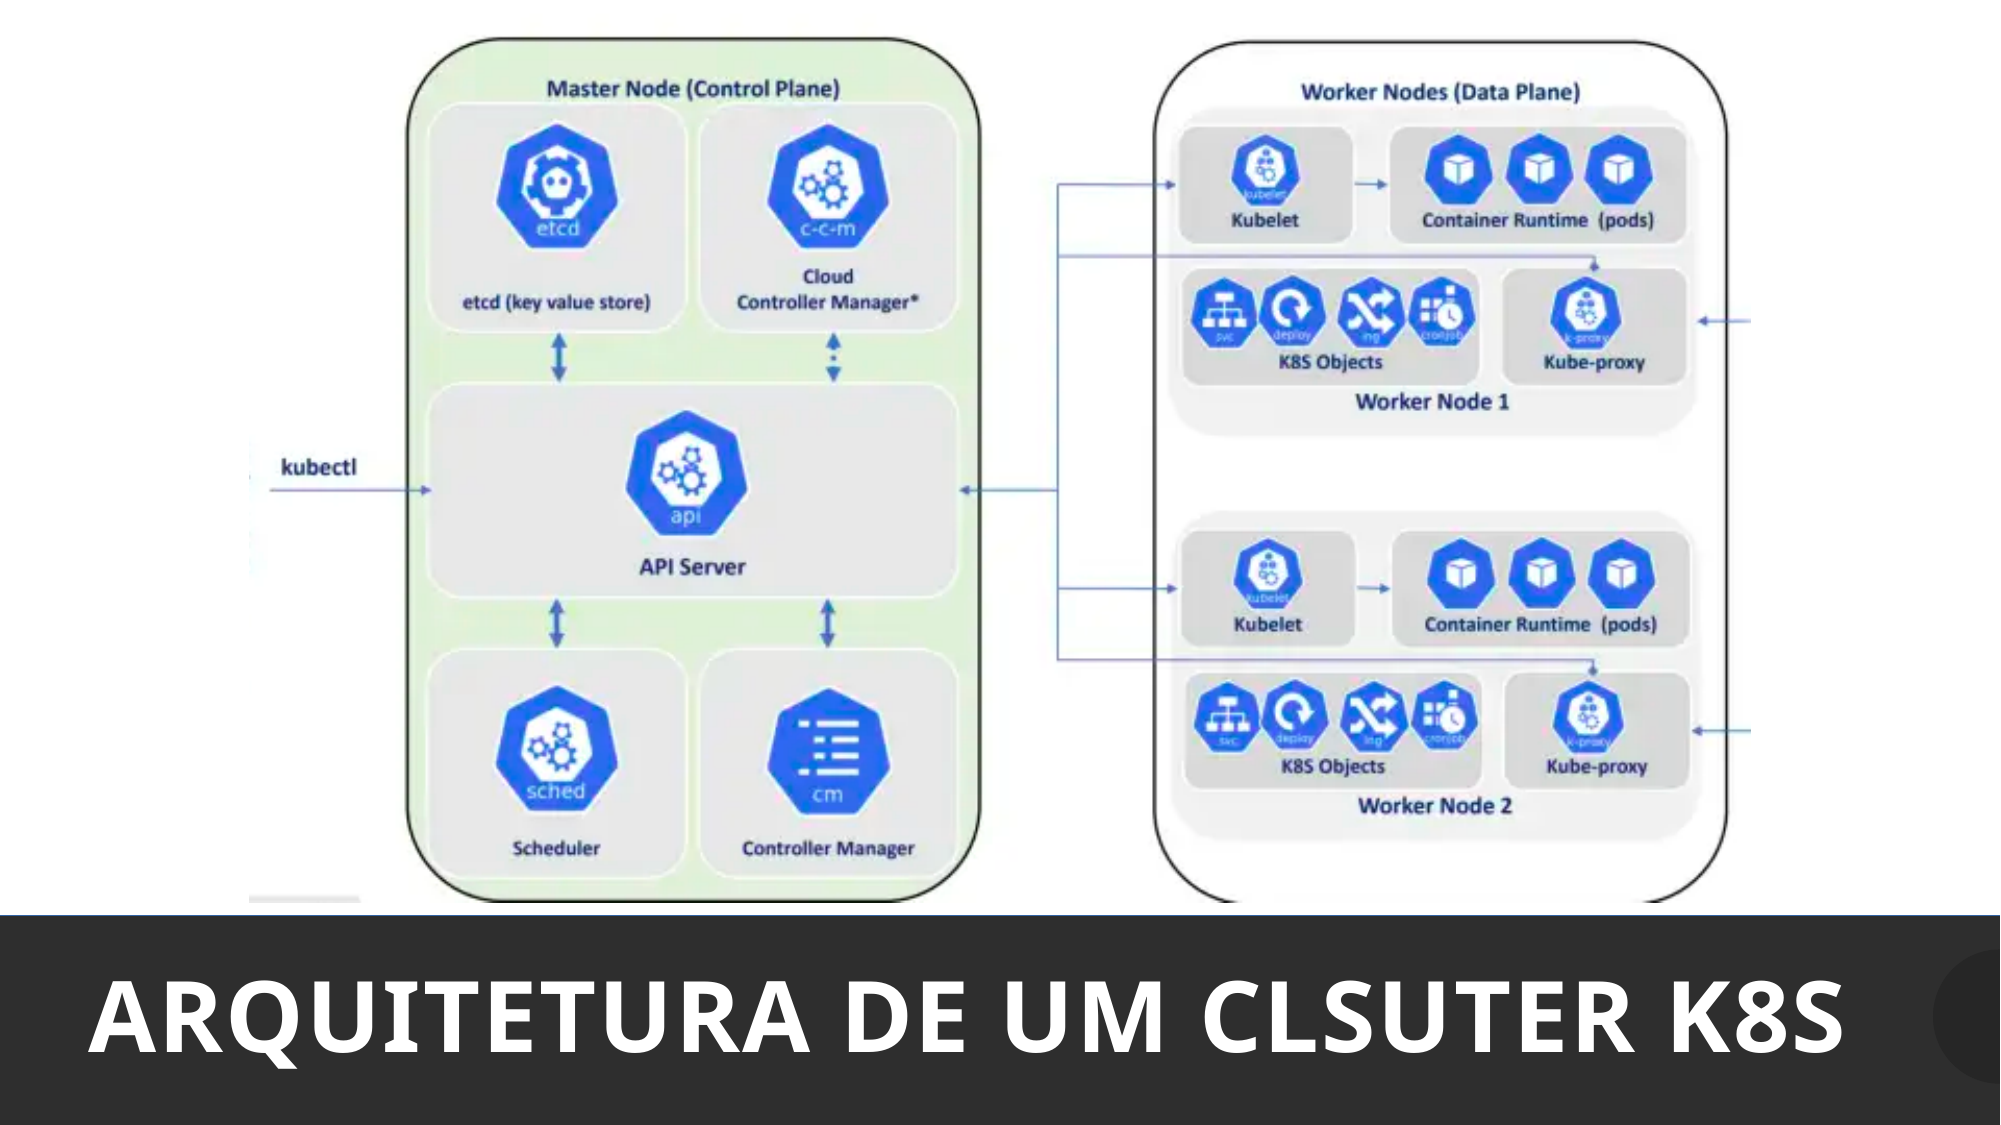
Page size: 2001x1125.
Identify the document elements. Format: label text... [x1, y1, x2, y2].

text_box [0, 0, 2000, 1125]
picture [249, 0, 1751, 903]
title ARQUITETURA DE UM CLSUTER K8S [88, 916, 1890, 1074]
